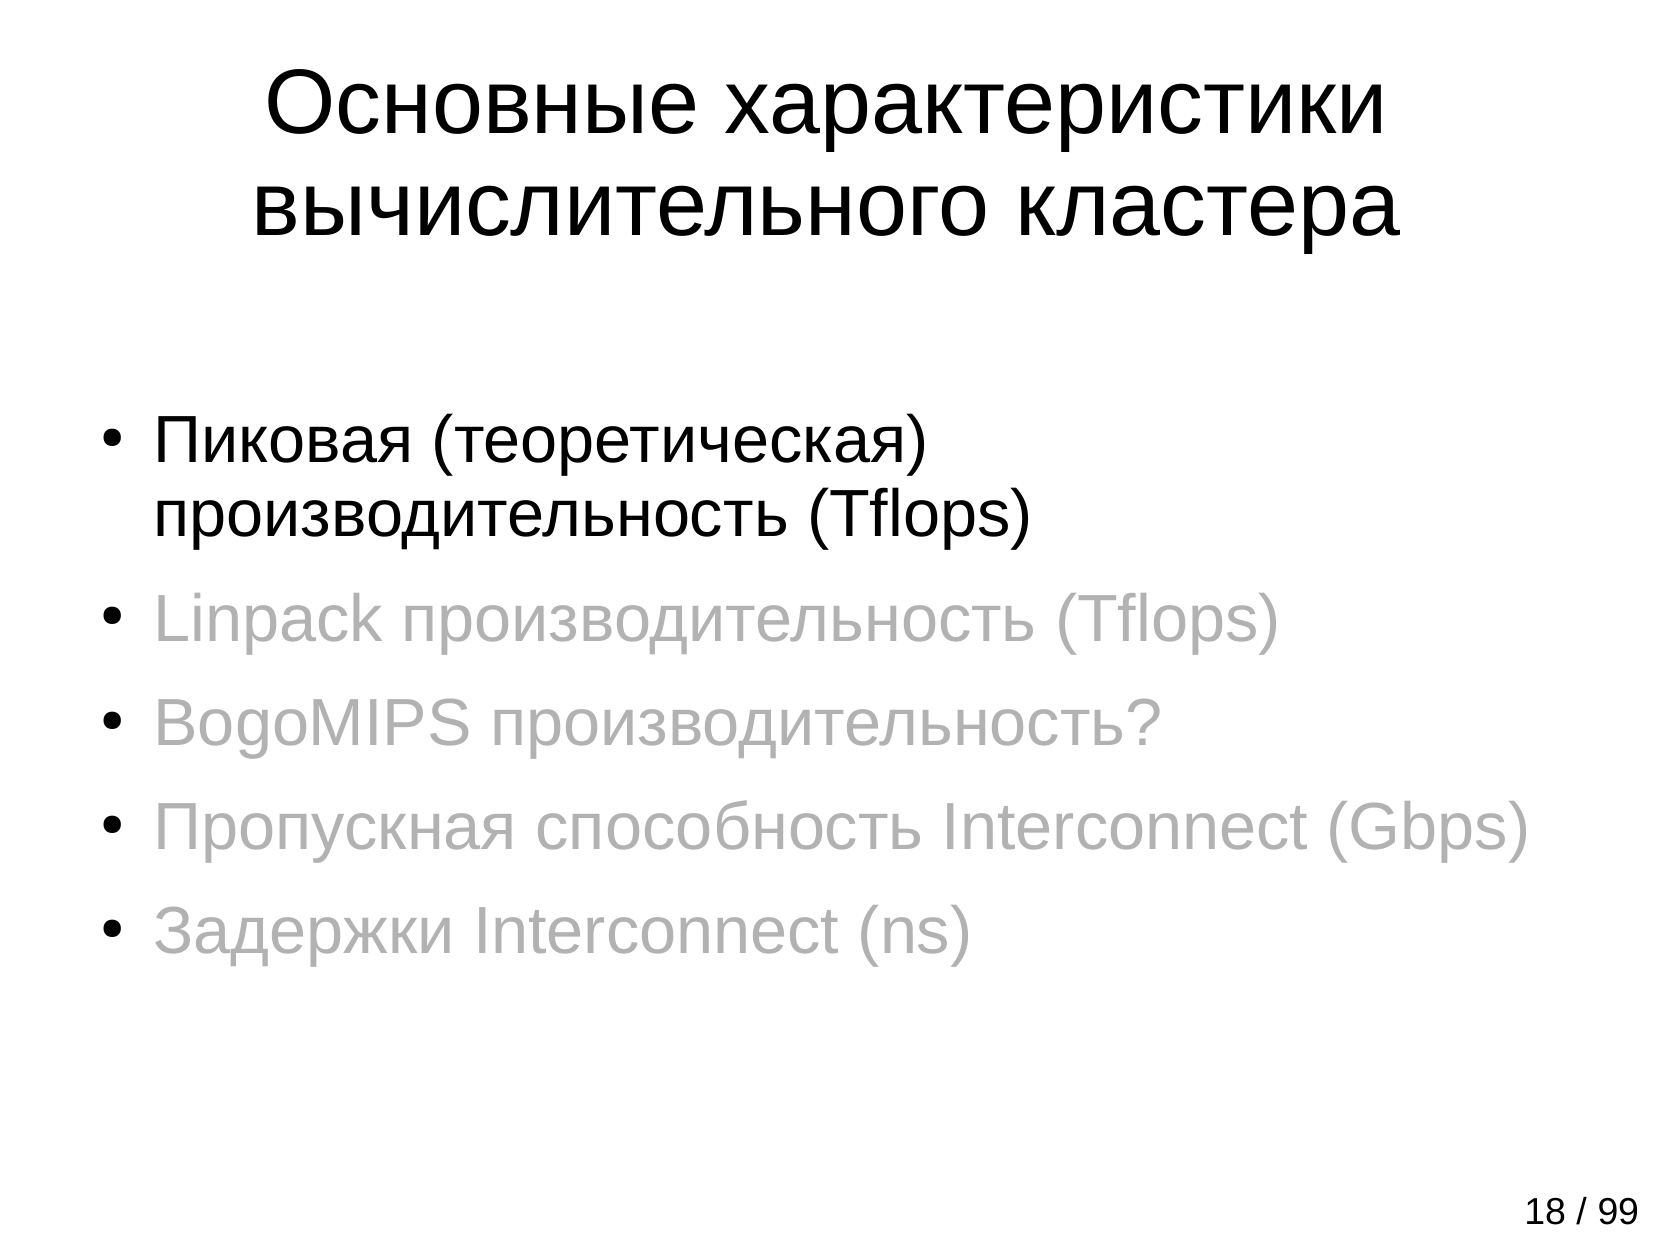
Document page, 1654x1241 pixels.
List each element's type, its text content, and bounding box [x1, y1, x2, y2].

list Пиковая (теоретическая) производительность (Tflops) Linpack производительность (Tflops) BogoMIPS производительность? Пропускная способность Interconnect (Gbps) Задержки Interconnect (ns) [82, 401, 1571, 1158]
text_box <number> / 99 [1380, 1183, 1654, 1241]
title Основные характеристики вычислительного кластера [82, 49, 1571, 257]
